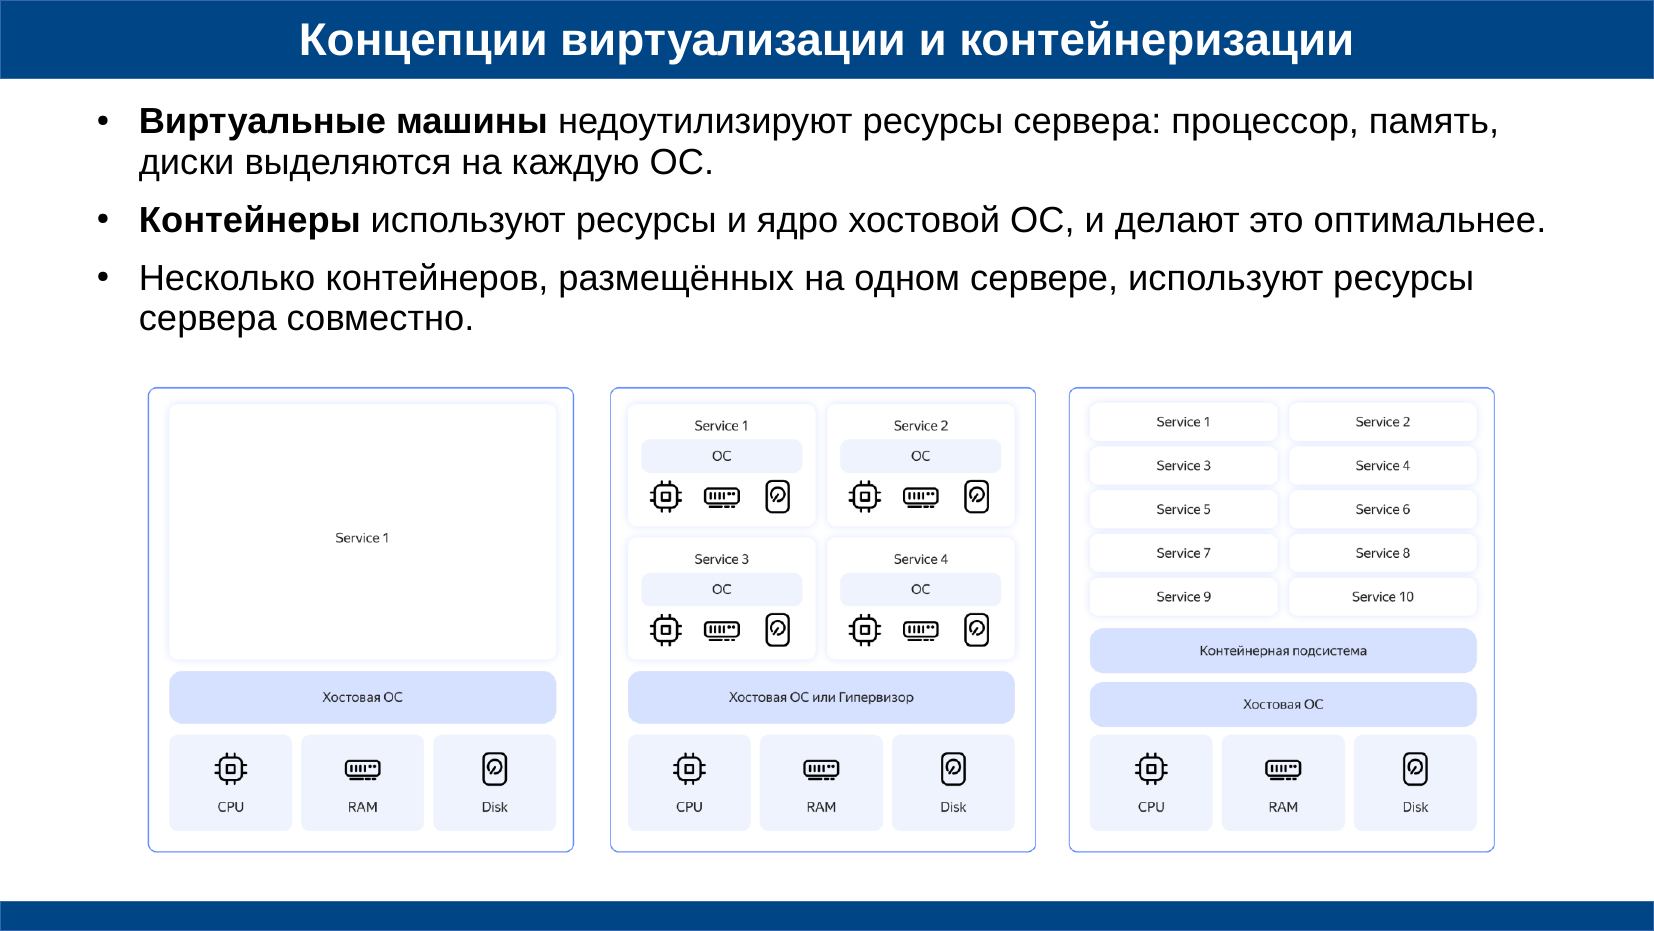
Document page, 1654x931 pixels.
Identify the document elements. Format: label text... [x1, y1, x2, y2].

title Концепции виртуализации и контейнеризации [0, 0, 1654, 79]
list Виртуальные машины недоутилизируют ресурсы сервера: процессор, память, диски выделяются на каждую ОС. Контейнеры используют ресурсы и ядро хостовой ОС, и делают это оптимальнее. Несколько контейнеров, размещённых на одном сервере, используют ресурсы сервера совместно. [82, 101, 1571, 359]
picture [142, 375, 1501, 855]
